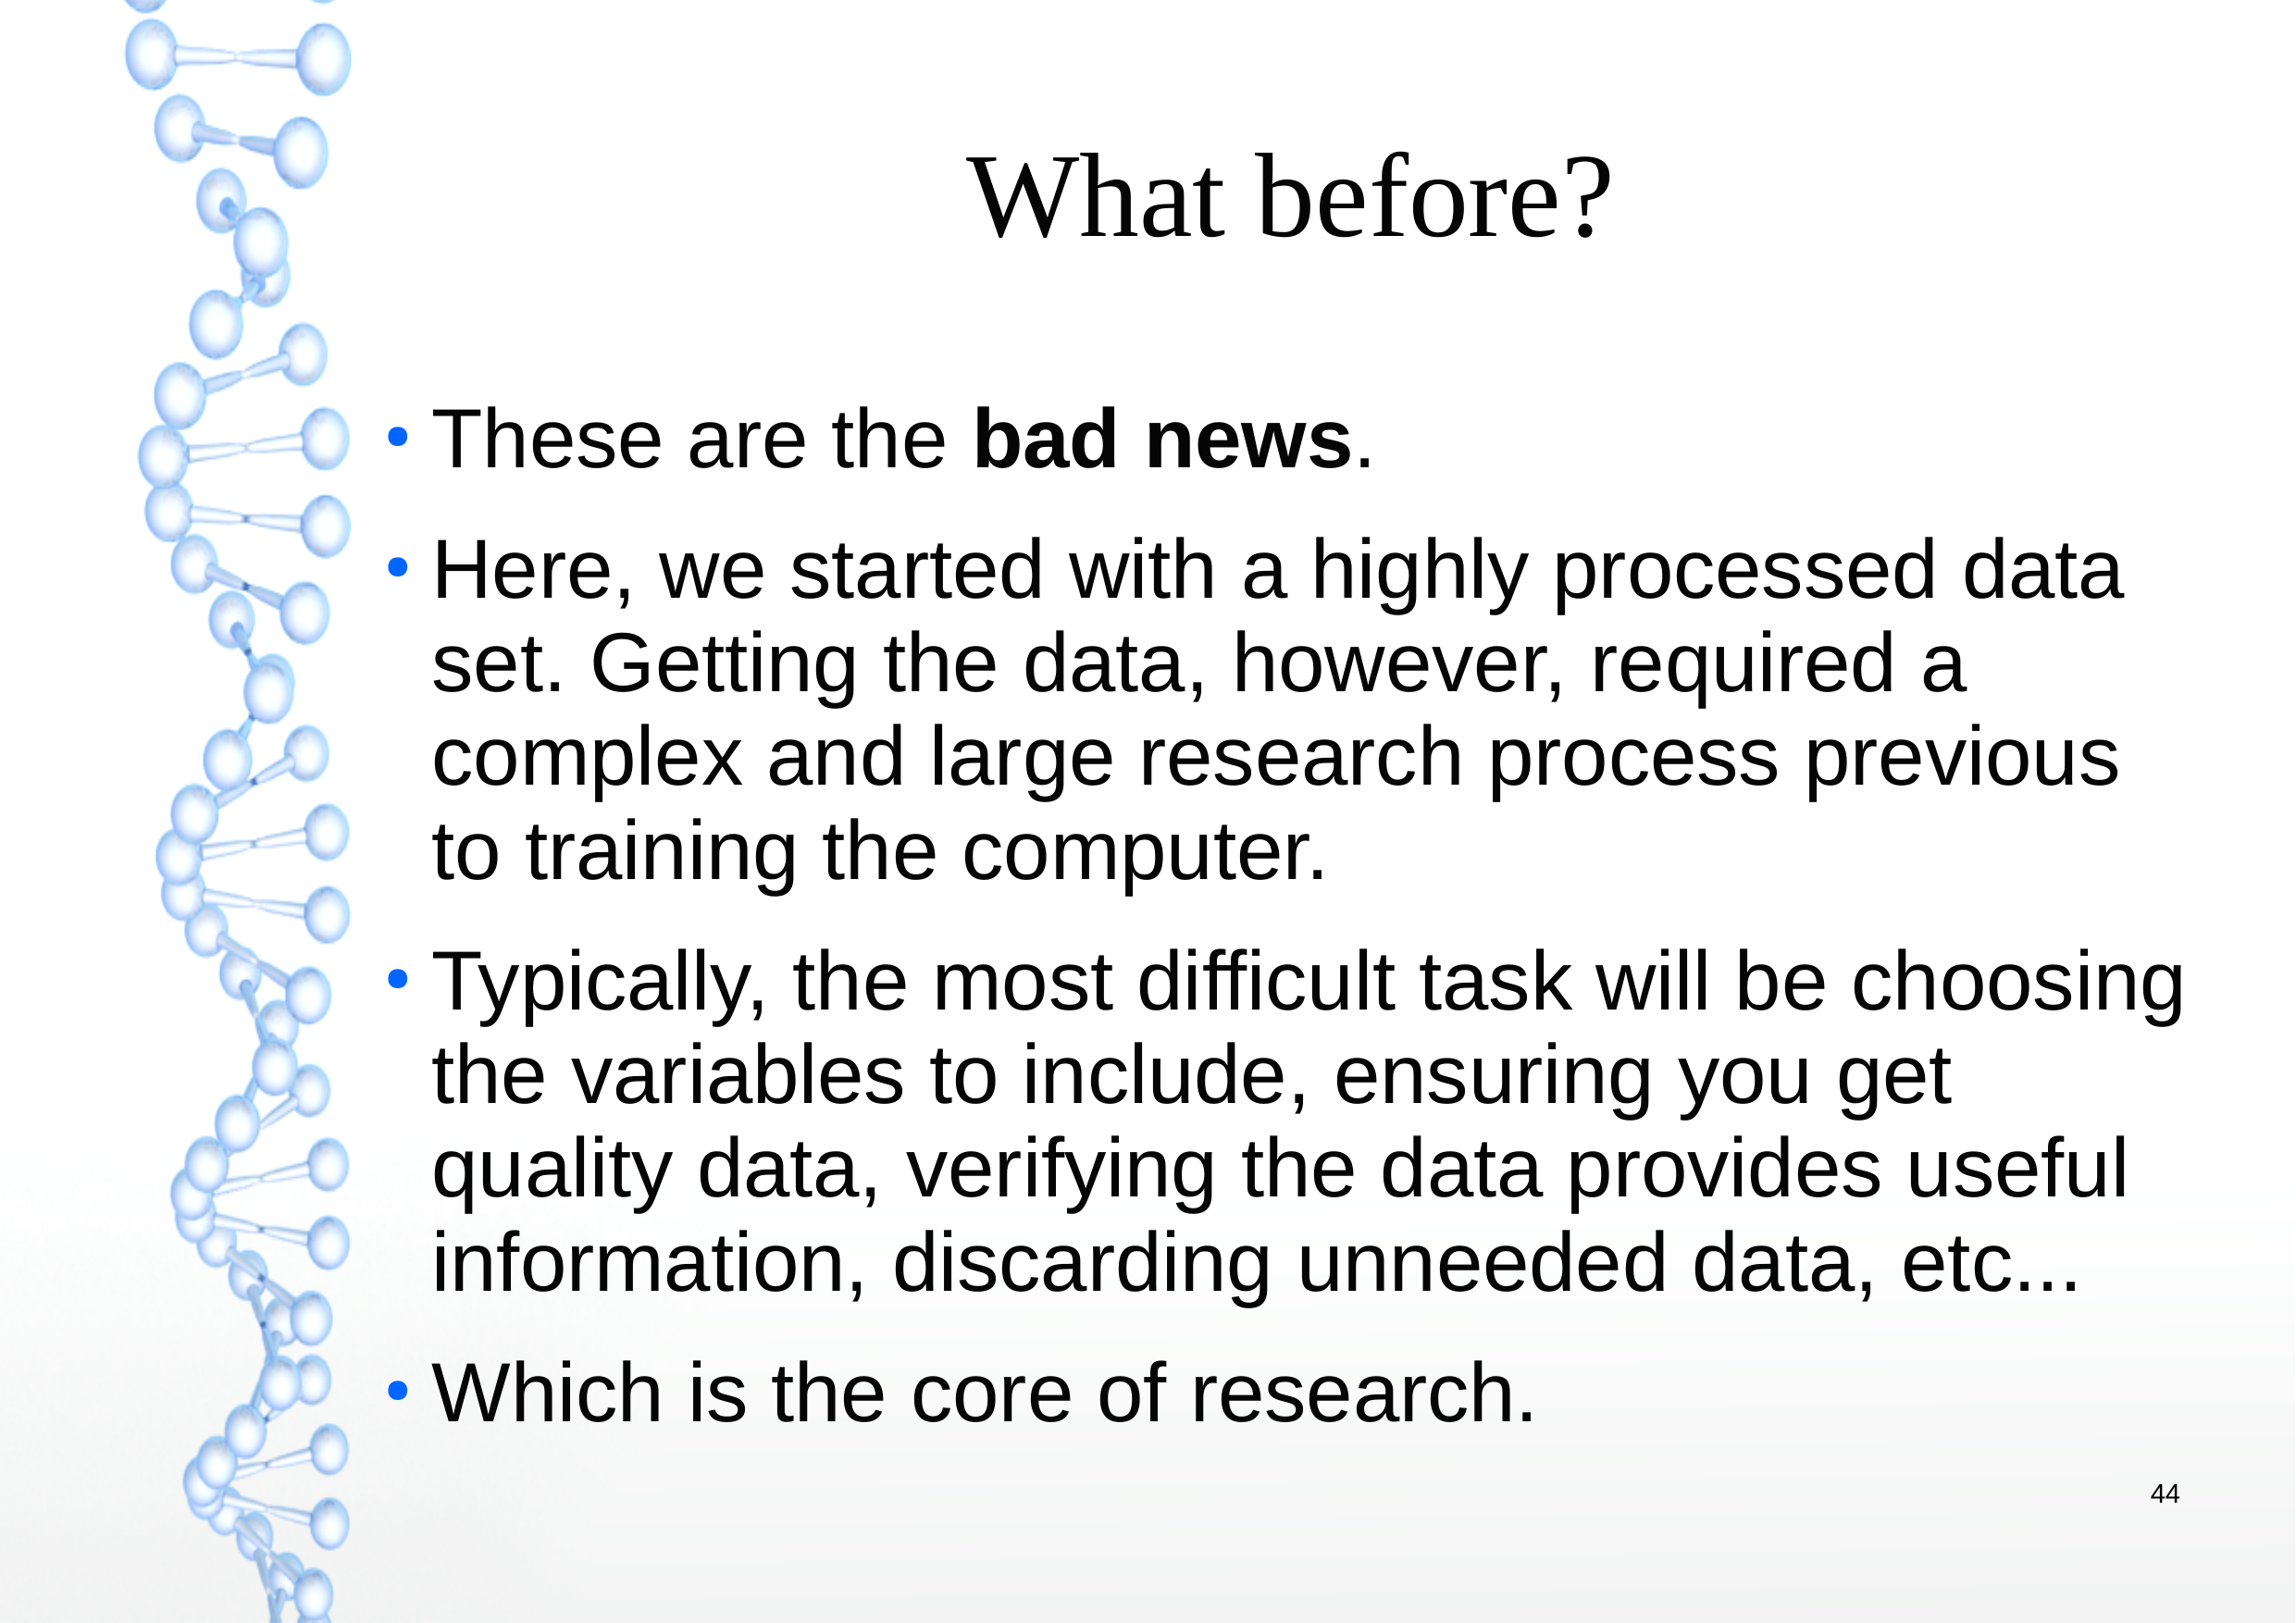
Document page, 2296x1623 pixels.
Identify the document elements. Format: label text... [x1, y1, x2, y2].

picture [0, 0, 2296, 1623]
list These are the bad news. Here, we started with a highly processed data set. Getting the data, however, required a complex and large research process previous to training the computer. Typically, the most difficult task will be choosing the variables to include, ensuring you get quality data, verifying the data provides useful information, discarding unneeded data, etc... Which is the core of research. [368, 391, 2214, 1458]
title What before? [368, 61, 2214, 330]
